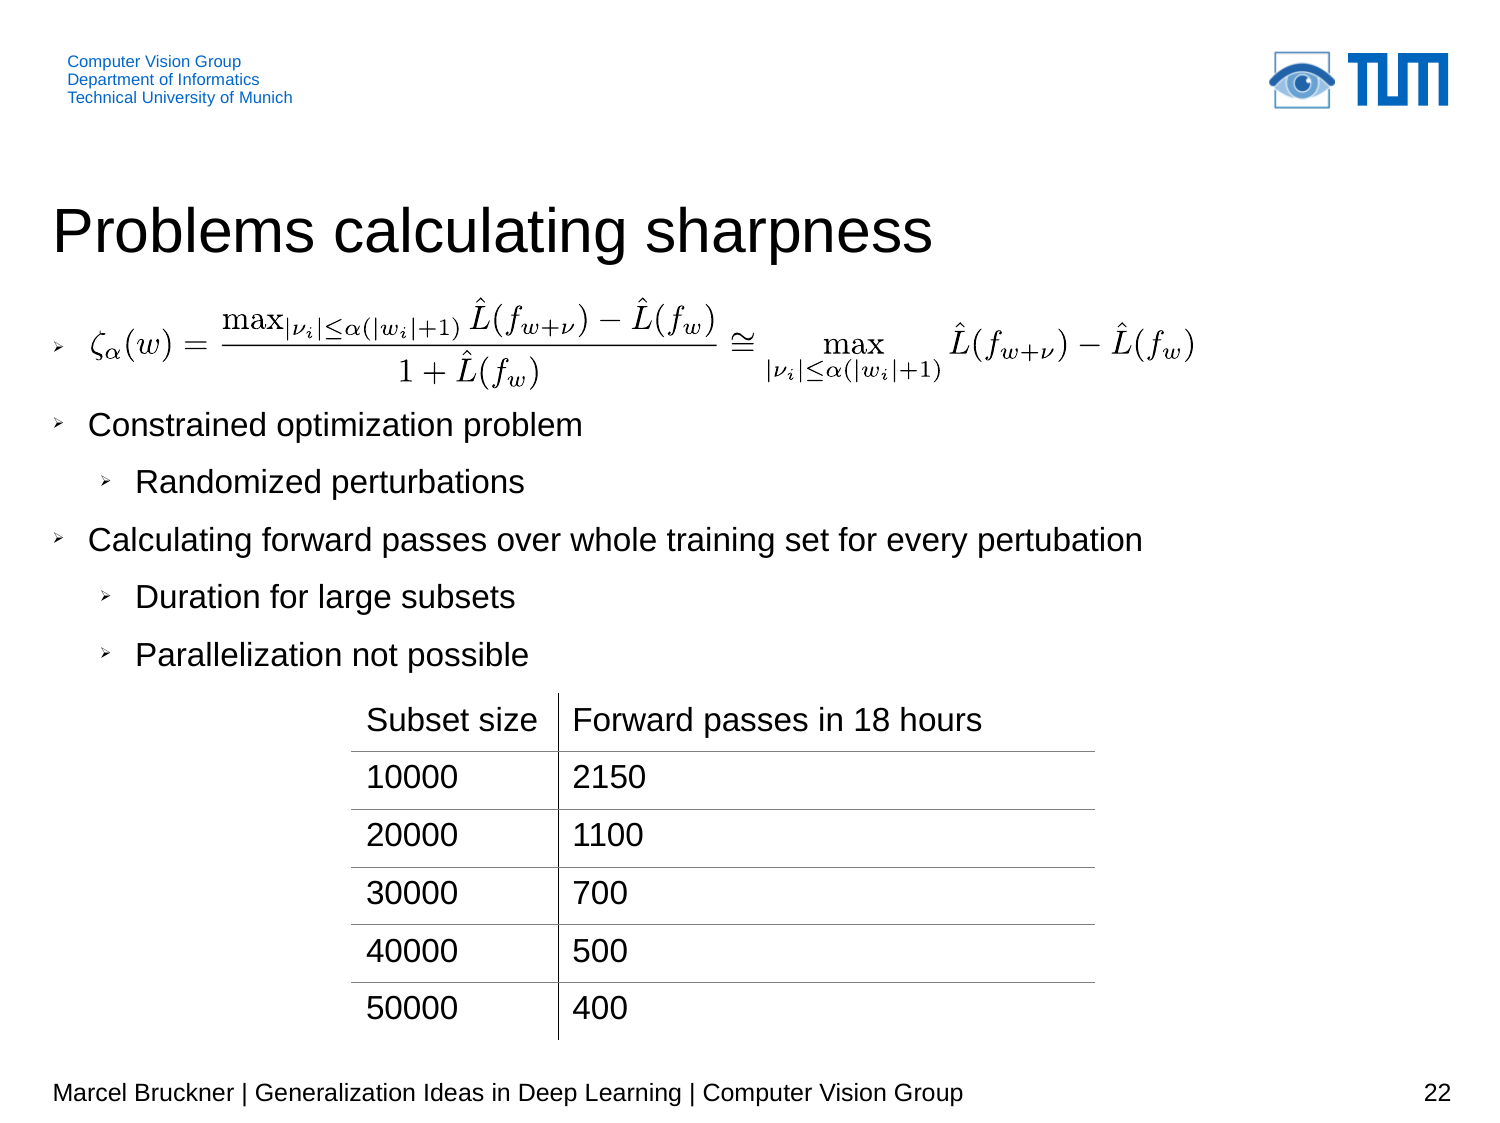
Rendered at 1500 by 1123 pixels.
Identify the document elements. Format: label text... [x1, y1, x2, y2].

picture [1269, 47, 1335, 113]
table_header Subset size [351, 693, 558, 751]
table_cell 50000 [351, 983, 558, 1040]
table_cell 500 [559, 925, 1095, 982]
table_cell 20000 [351, 810, 558, 867]
table_header Forward passes in 18 hours [559, 693, 1095, 751]
table_cell 40000 [351, 925, 558, 982]
title Problems calculating sharpness [52, 195, 1453, 266]
text_box [91, 297, 1193, 390]
table_cell 2150 [559, 752, 1095, 809]
table_cell 30000 [351, 868, 558, 924]
table_cell 10000 [351, 752, 558, 809]
table_cell 400 [559, 983, 1095, 1040]
table_cell 1100 [559, 810, 1095, 867]
list Constrained optimization problem Randomized perturbations Calculating forward passes over whole training set for every pertubation Duration for large subsets Parallelization not possible [52, 330, 1453, 674]
table_cell 700 [559, 868, 1095, 924]
